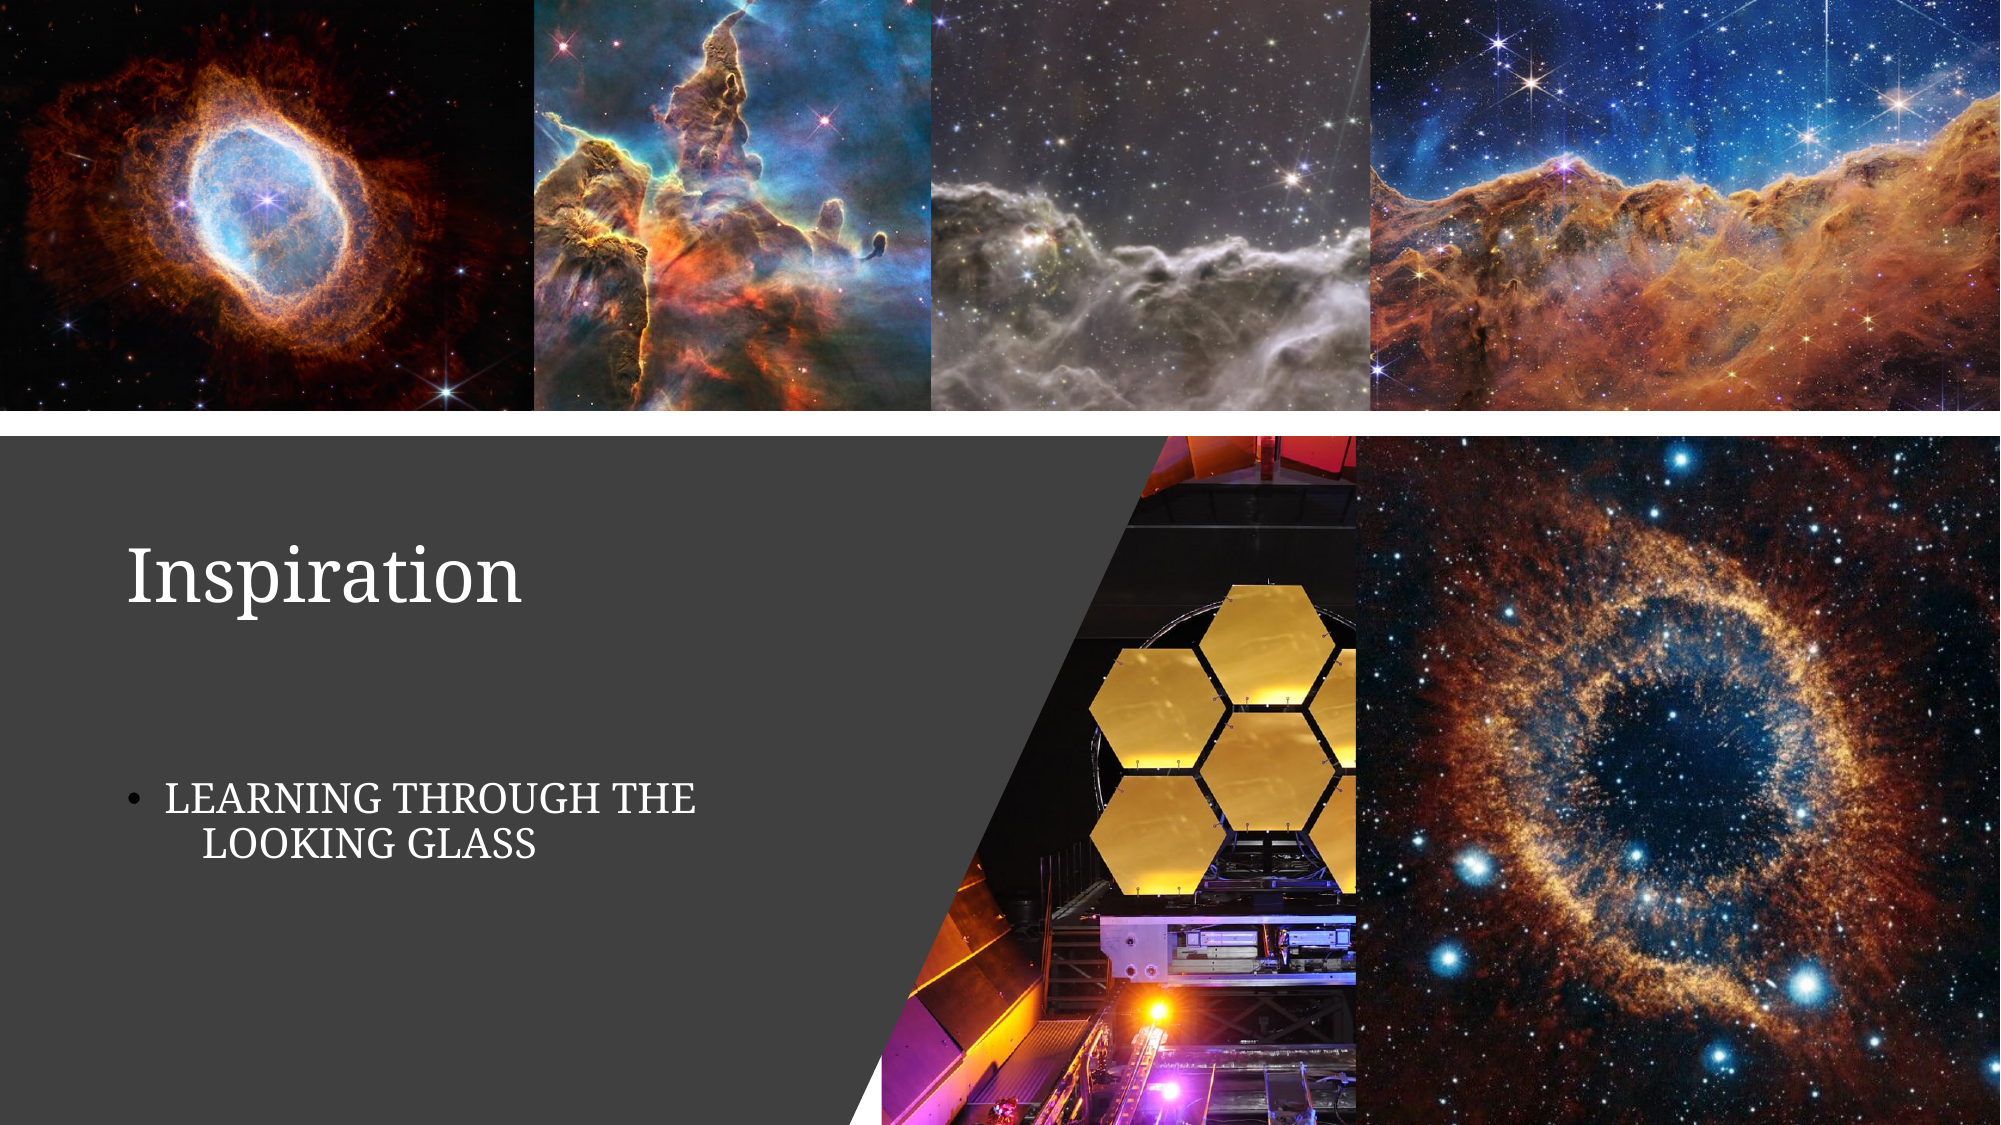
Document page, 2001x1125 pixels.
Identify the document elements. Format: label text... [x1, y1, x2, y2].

title Inspiration [111, 508, 983, 649]
text_box [0, 411, 2000, 1125]
picture [0, 0, 2000, 412]
list LEARNING THROUGH THE LOOKING GLASS [111, 648, 891, 998]
picture [881, 436, 2000, 1125]
